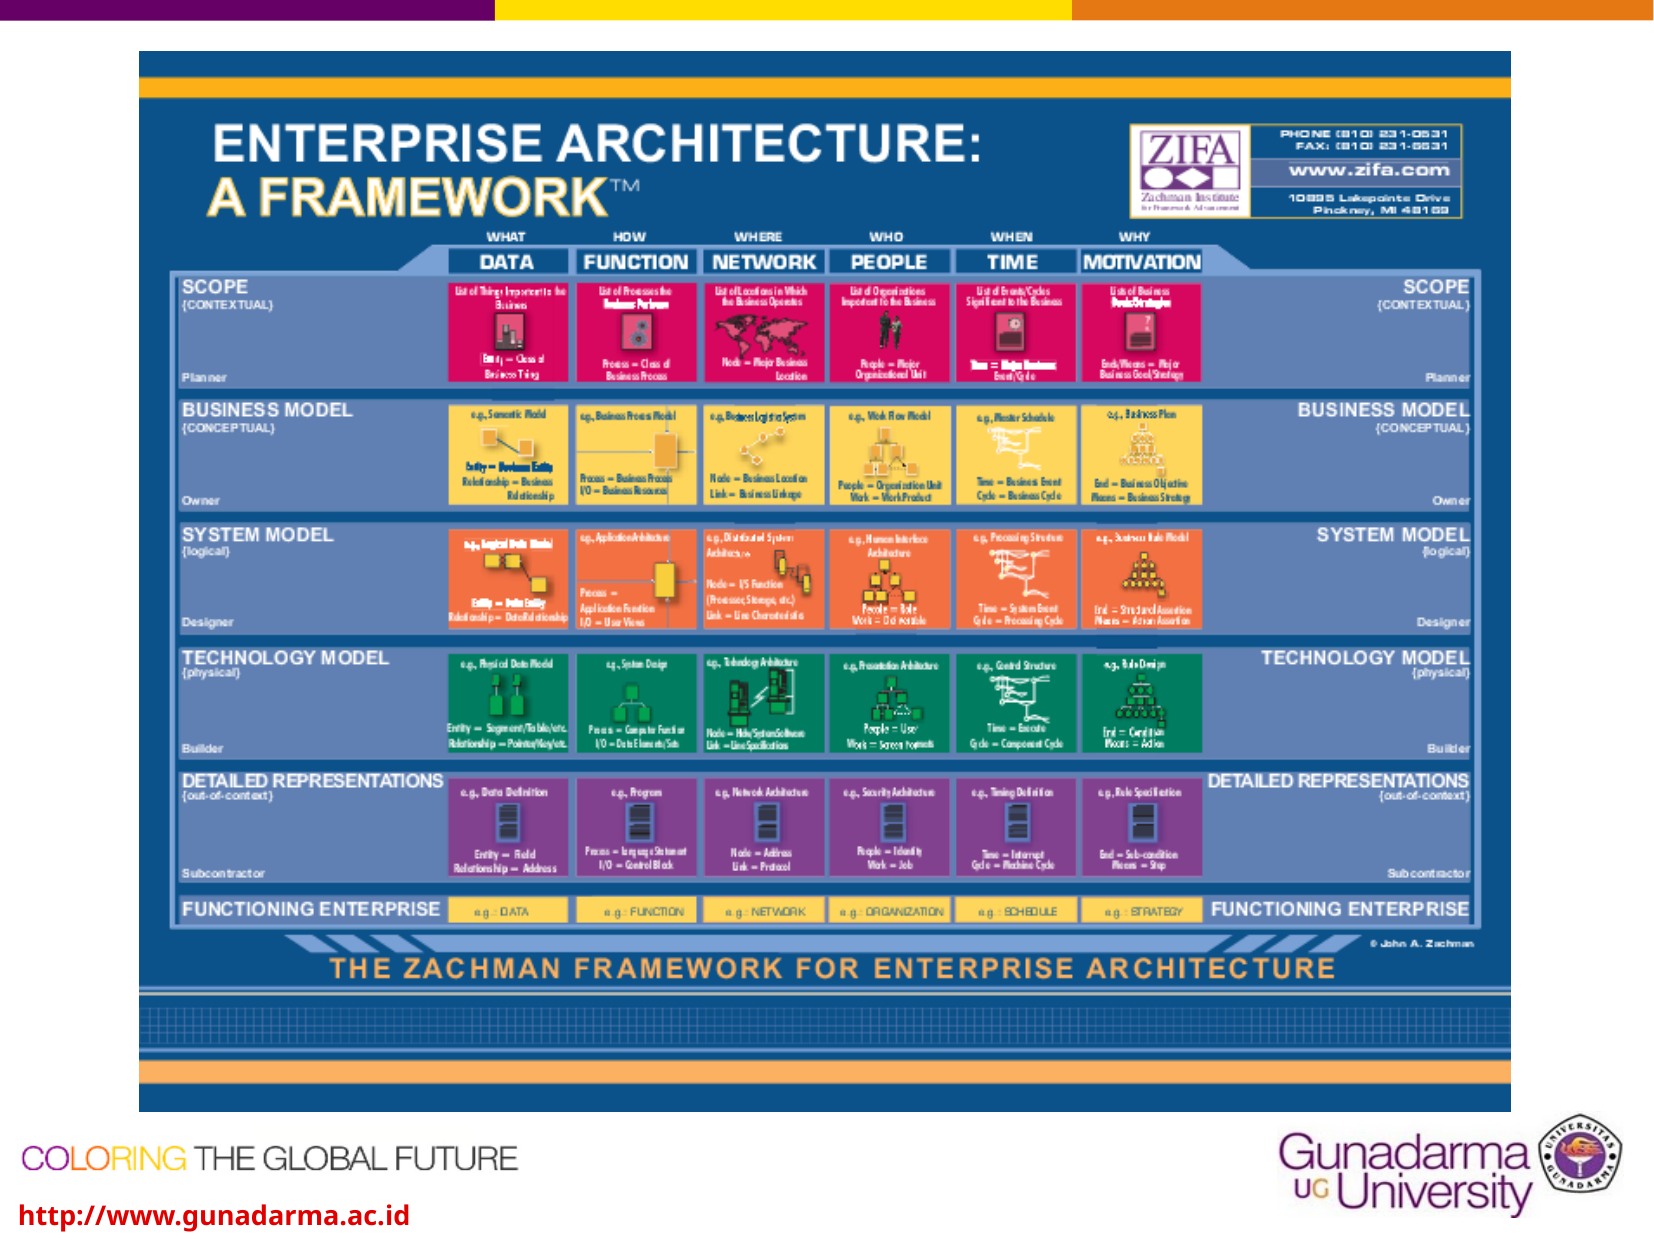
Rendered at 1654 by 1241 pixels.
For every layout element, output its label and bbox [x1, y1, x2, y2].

picture [17, 1126, 529, 1189]
picture [139, 51, 1624, 1218]
